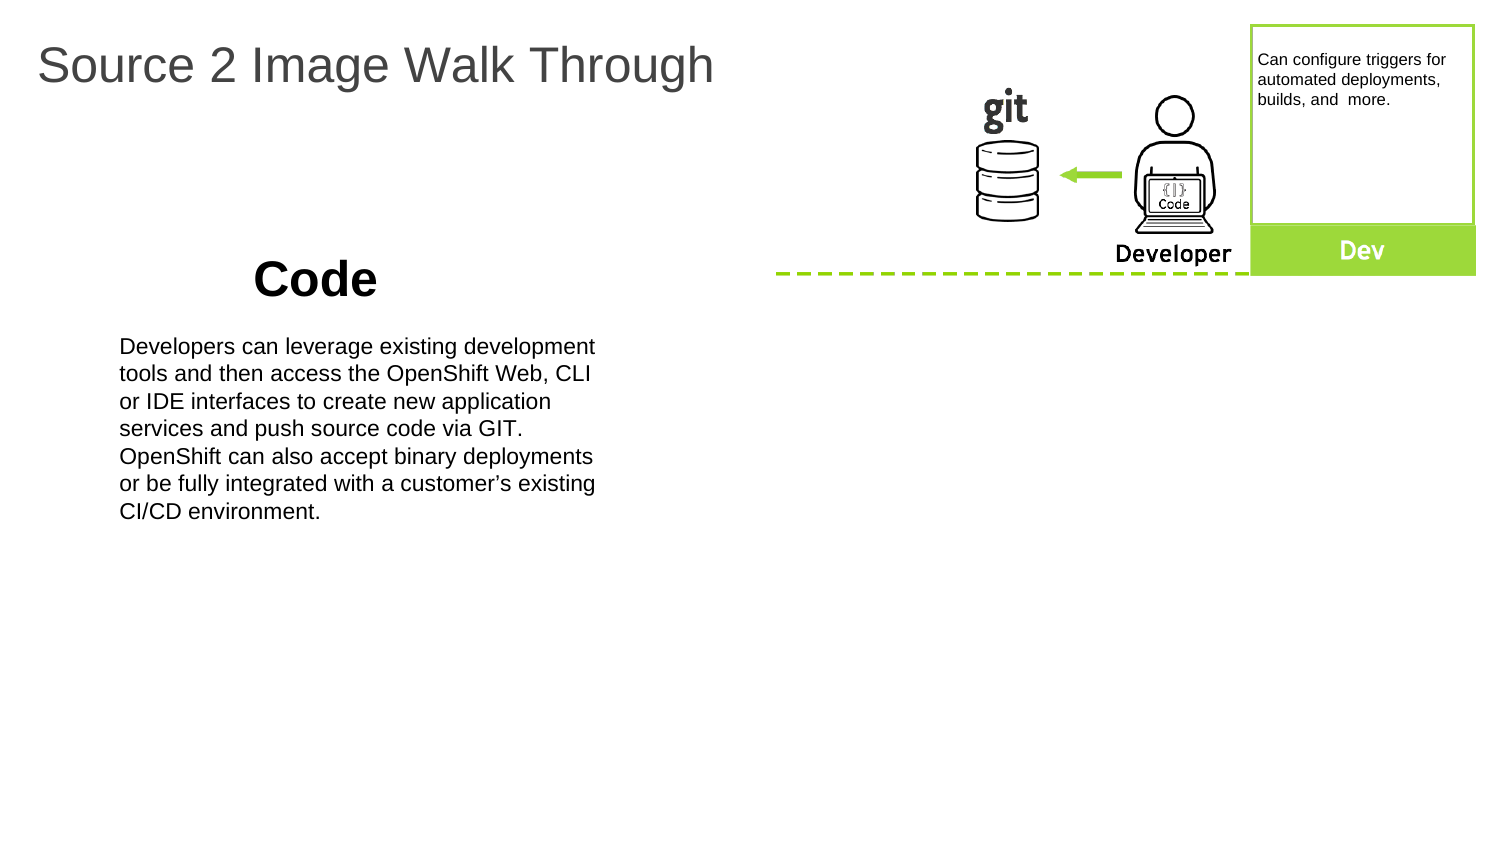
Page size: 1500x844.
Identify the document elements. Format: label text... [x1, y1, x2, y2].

picture [776, 24, 1476, 276]
text_box Developers can leverage existing development tools and then access the OpenShift Web, CLI or IDE interfaces to create new application services and push source code via GIT. OpenShift can also accept binary deployments or be fully integrated with a customer’s existing CI/CD environment. [104, 316, 632, 539]
title Source 2 Image Walk Through [22, 17, 732, 75]
text_box Can configure triggers for automated deployments, builds, and more. [1242, 33, 1476, 167]
text_box Code [238, 231, 399, 304]
